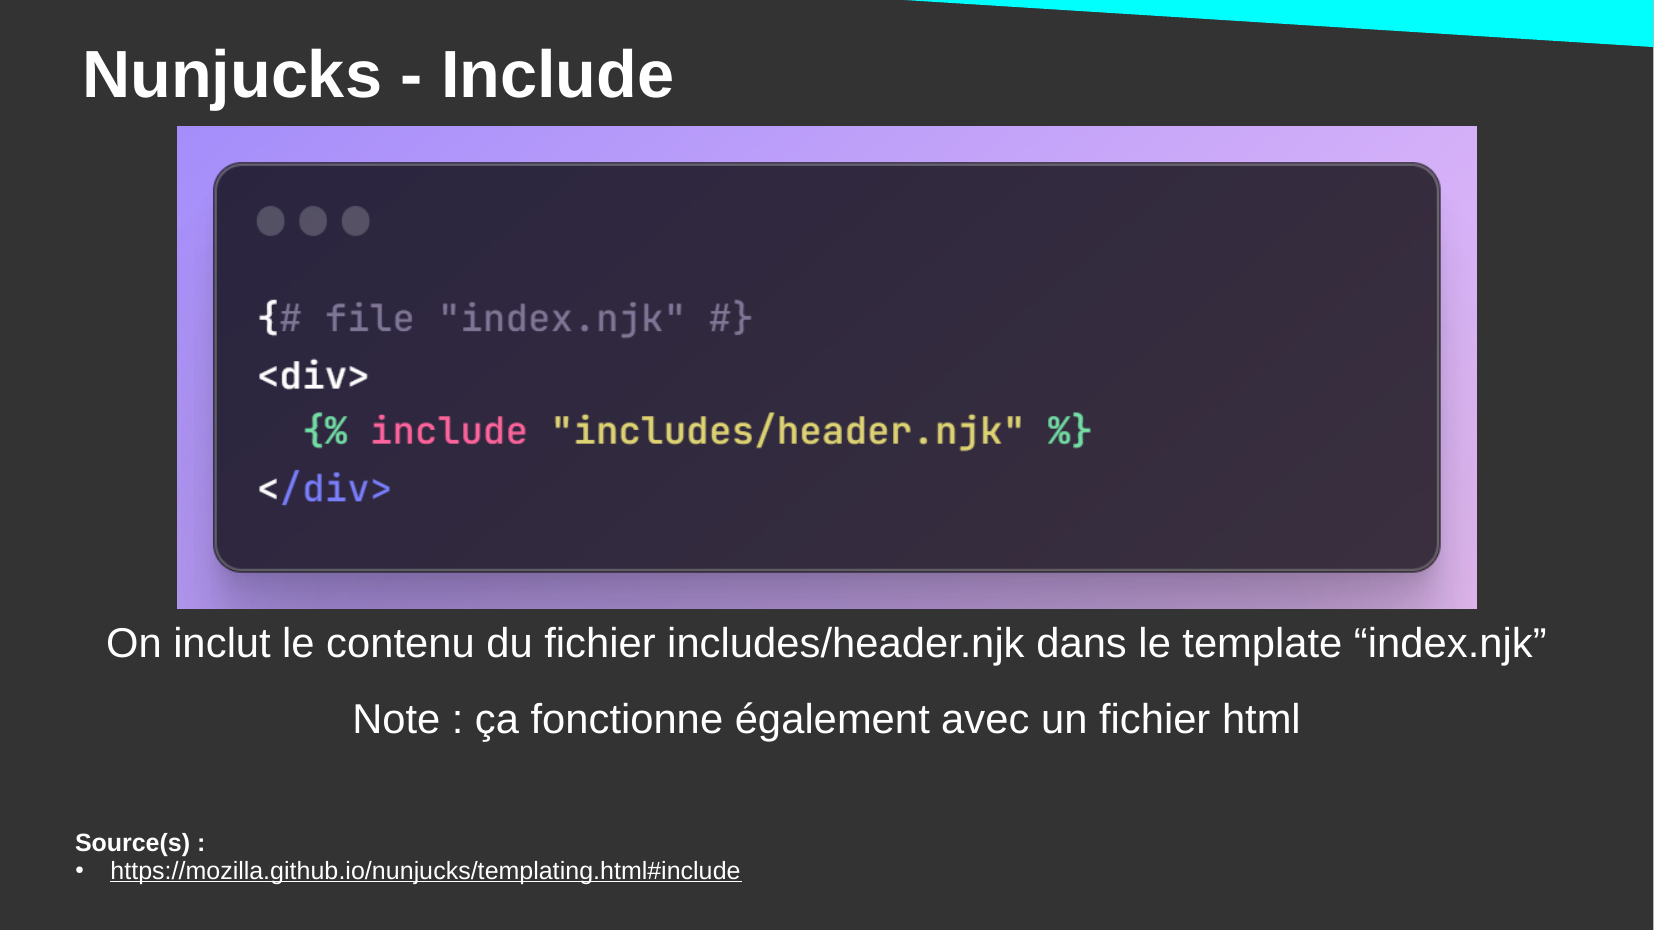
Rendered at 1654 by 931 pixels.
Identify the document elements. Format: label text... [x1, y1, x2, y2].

text_box Source(s) : https://mozilla.github.io/nunjucks/templating.html#include [60, 821, 1546, 931]
list On inclut le contenu du fichier includes/header.njk dans le template “index.njk” Note : ça fonctionne également avec un fichier html [64, 620, 1589, 756]
picture [177, 126, 1477, 609]
title Nunjucks - Include [82, 37, 1571, 112]
text_box [904, 0, 1654, 48]
